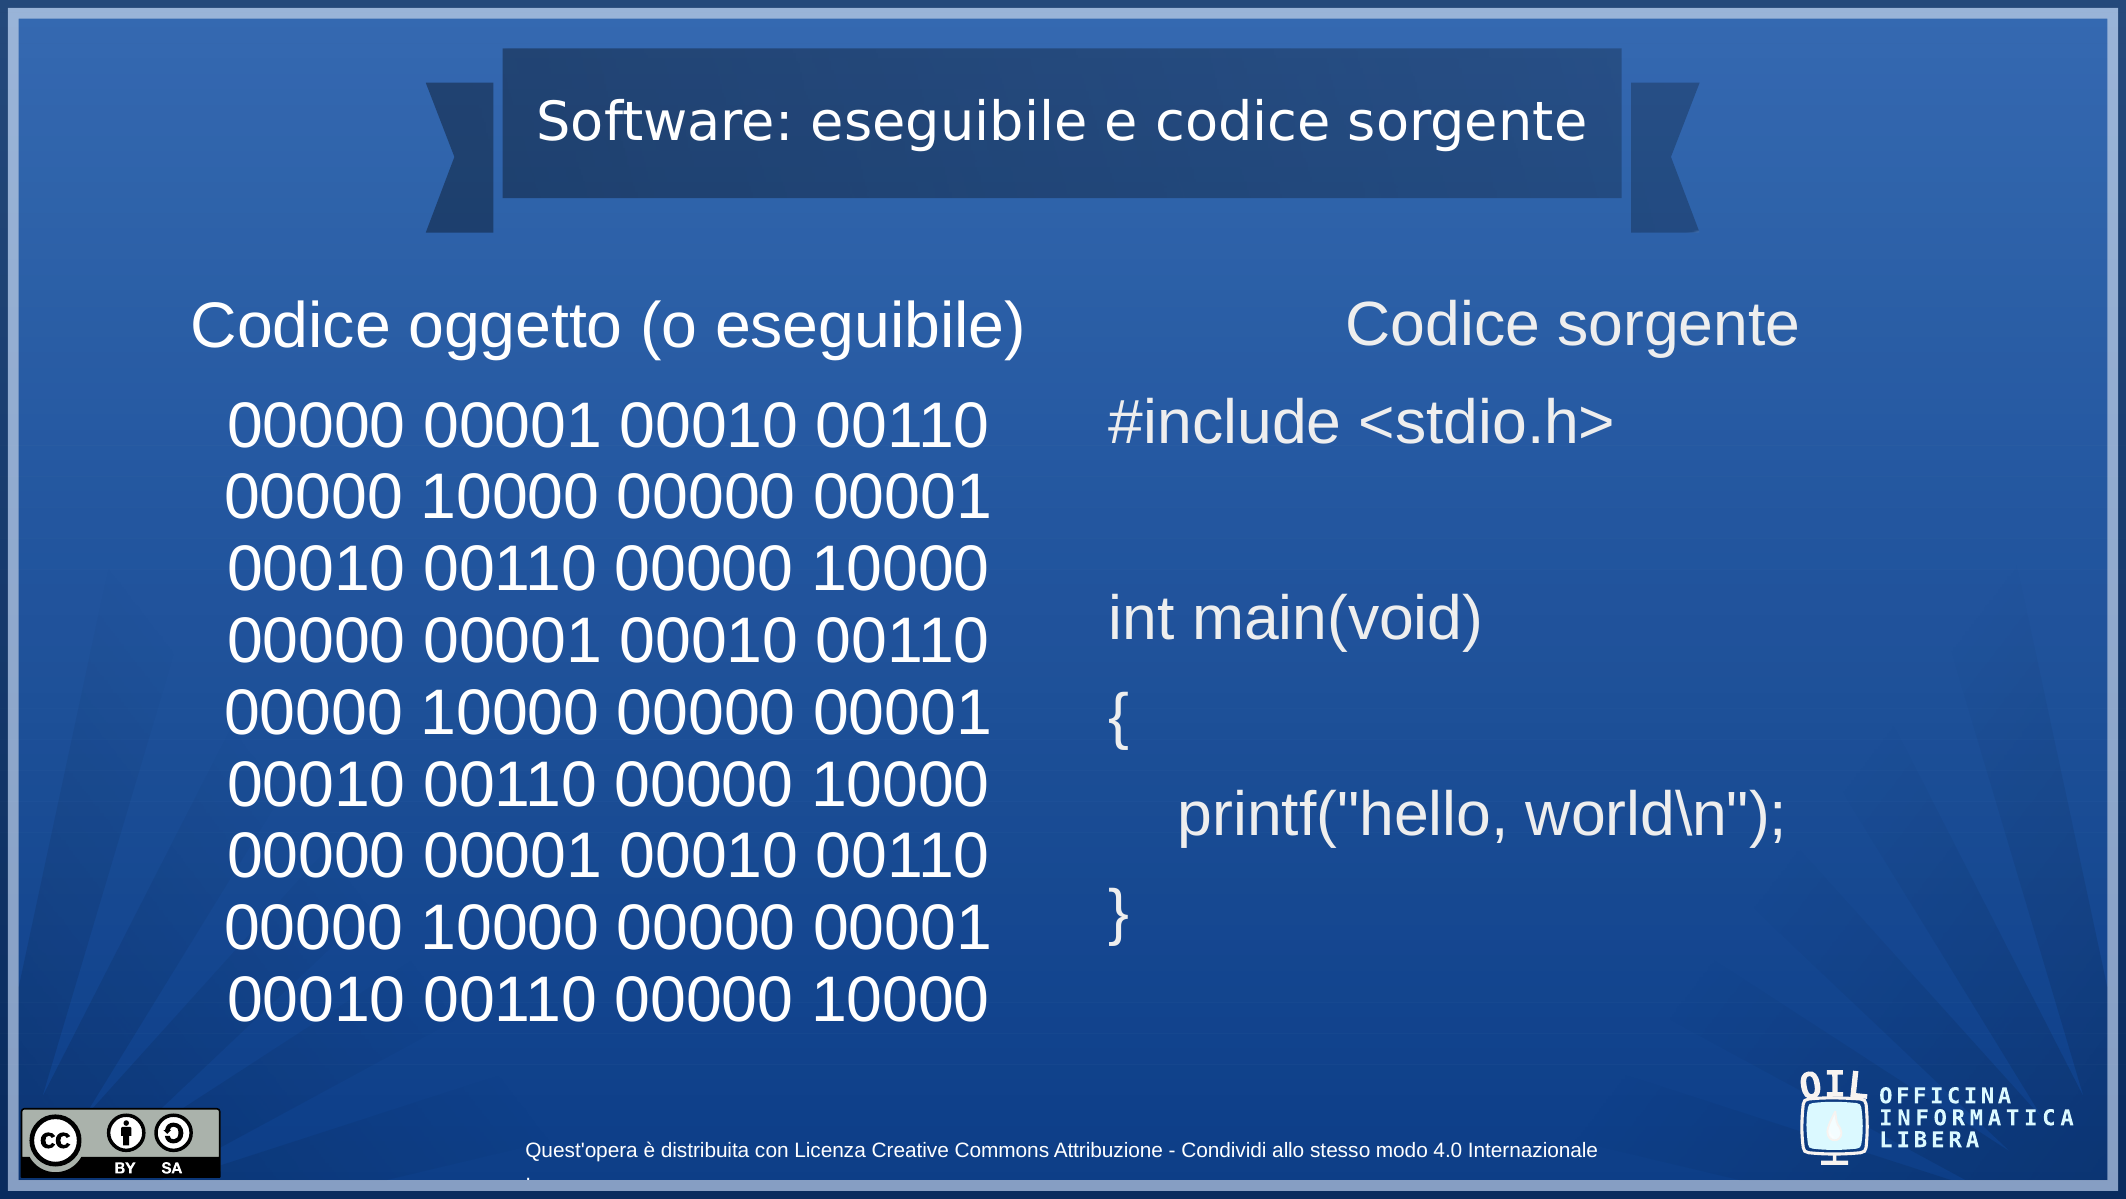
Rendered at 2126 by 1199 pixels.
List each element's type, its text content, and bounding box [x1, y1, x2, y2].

list Codice oggetto (o eseguibile) 00000 00001 00010 00110 00000 10000 00000 00001 00010 00110 00000 10000 00000 00001 00010 00110 00000 10000 00000 00001 00010 00110 00000 10000 00000 00001 00010 00110 00000 10000 00000 00001 00010 00110 00000 10000 [106, 289, 1041, 1199]
picture [20, 1107, 221, 1178]
list Codice sorgente #include <stdio.h> int main(void) { printf("hello, world\n"); } [1086, 289, 2021, 1199]
text_box Quest'opera è distribuita con Licenza Creative Commons Attribuzione - Condividi allo stesso modo 4.0 Internazionale. [1041, 1131, 1086, 1193]
picture [1720, 940, 2126, 1199]
title Software: eseguibile e codice sorgente [501, 45, 1625, 198]
